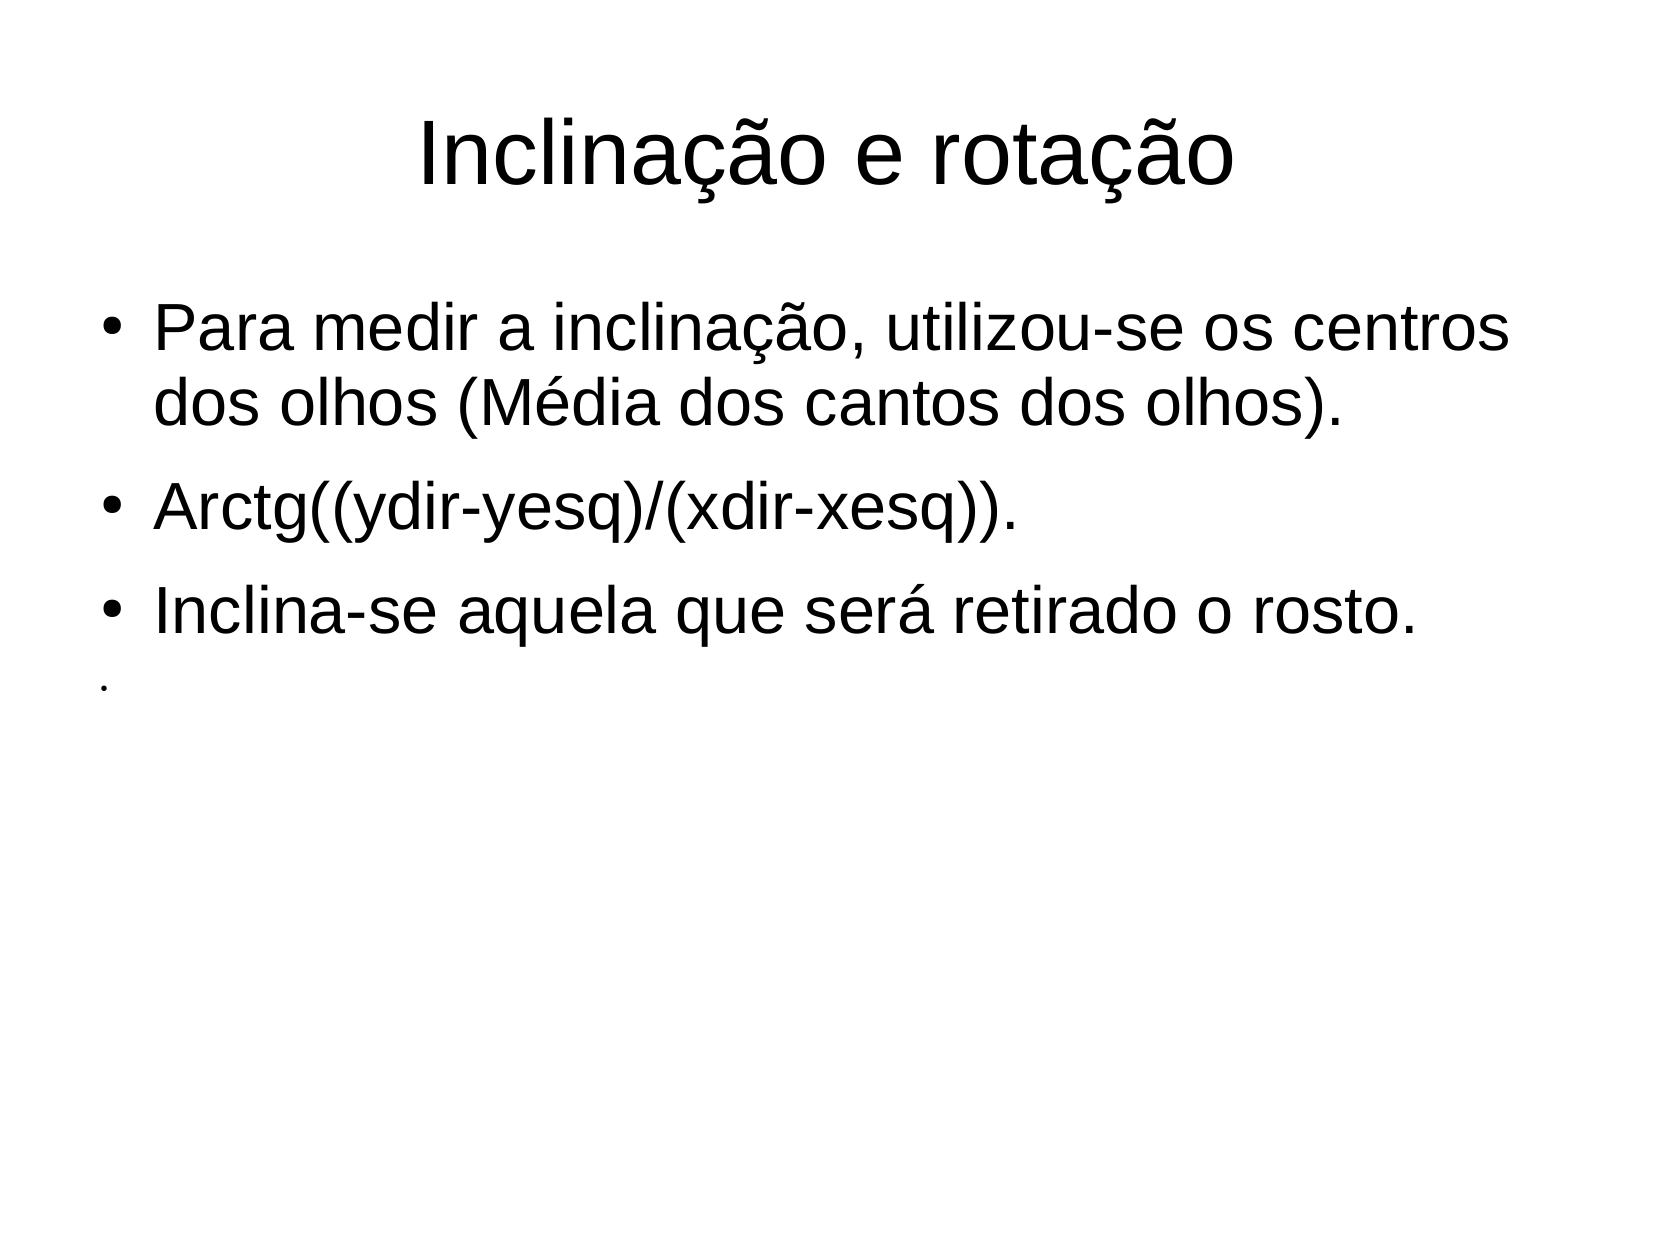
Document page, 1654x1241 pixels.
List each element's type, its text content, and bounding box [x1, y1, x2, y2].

title Inclinação e rotação [82, 49, 1571, 257]
list Para medir a inclinação, utilizou-se os centros dos olhos (Média dos cantos dos olhos). Arctg((ydir-yesq)/(xdir-xesq)). Inclina-se aquela que será retirado o rosto. [82, 290, 1571, 1010]
